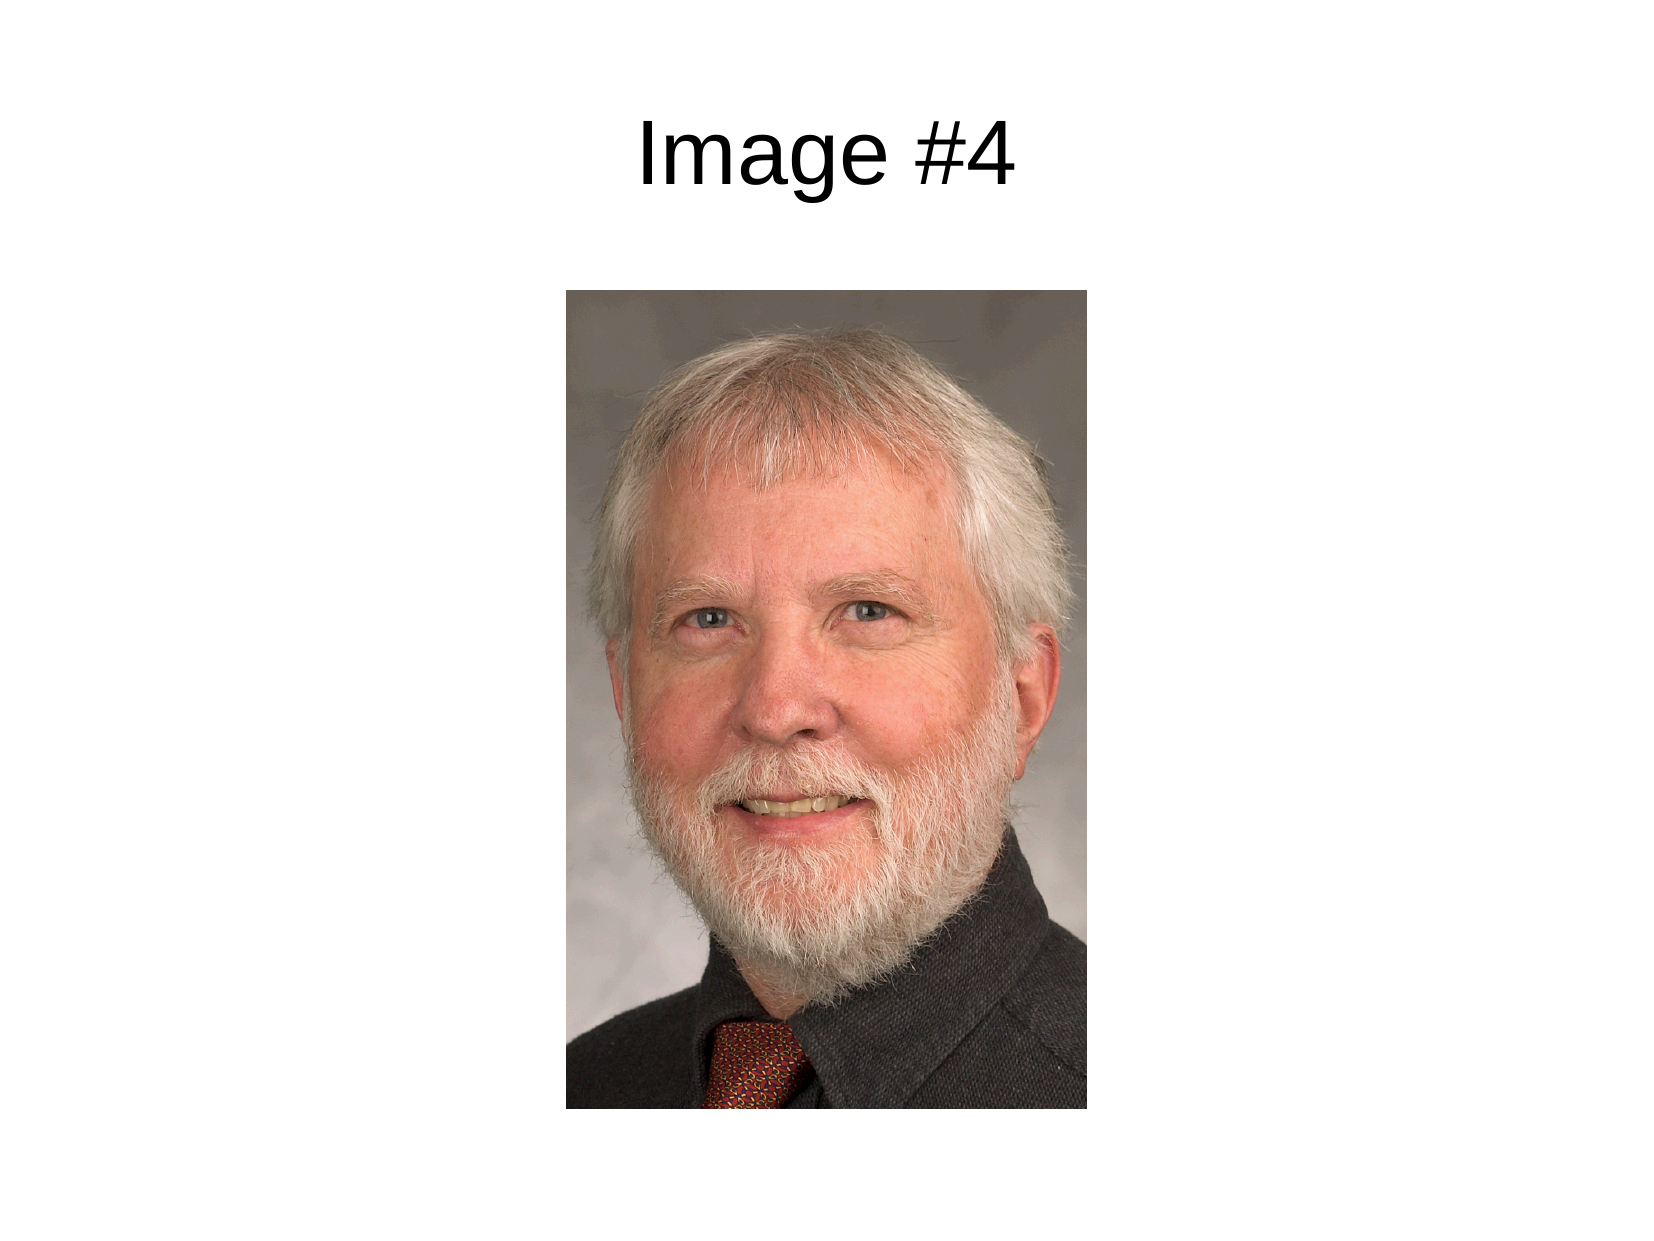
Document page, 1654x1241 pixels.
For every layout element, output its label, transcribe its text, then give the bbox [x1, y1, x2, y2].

picture [566, 290, 1087, 1109]
title Image #4 [82, 49, 1571, 257]
